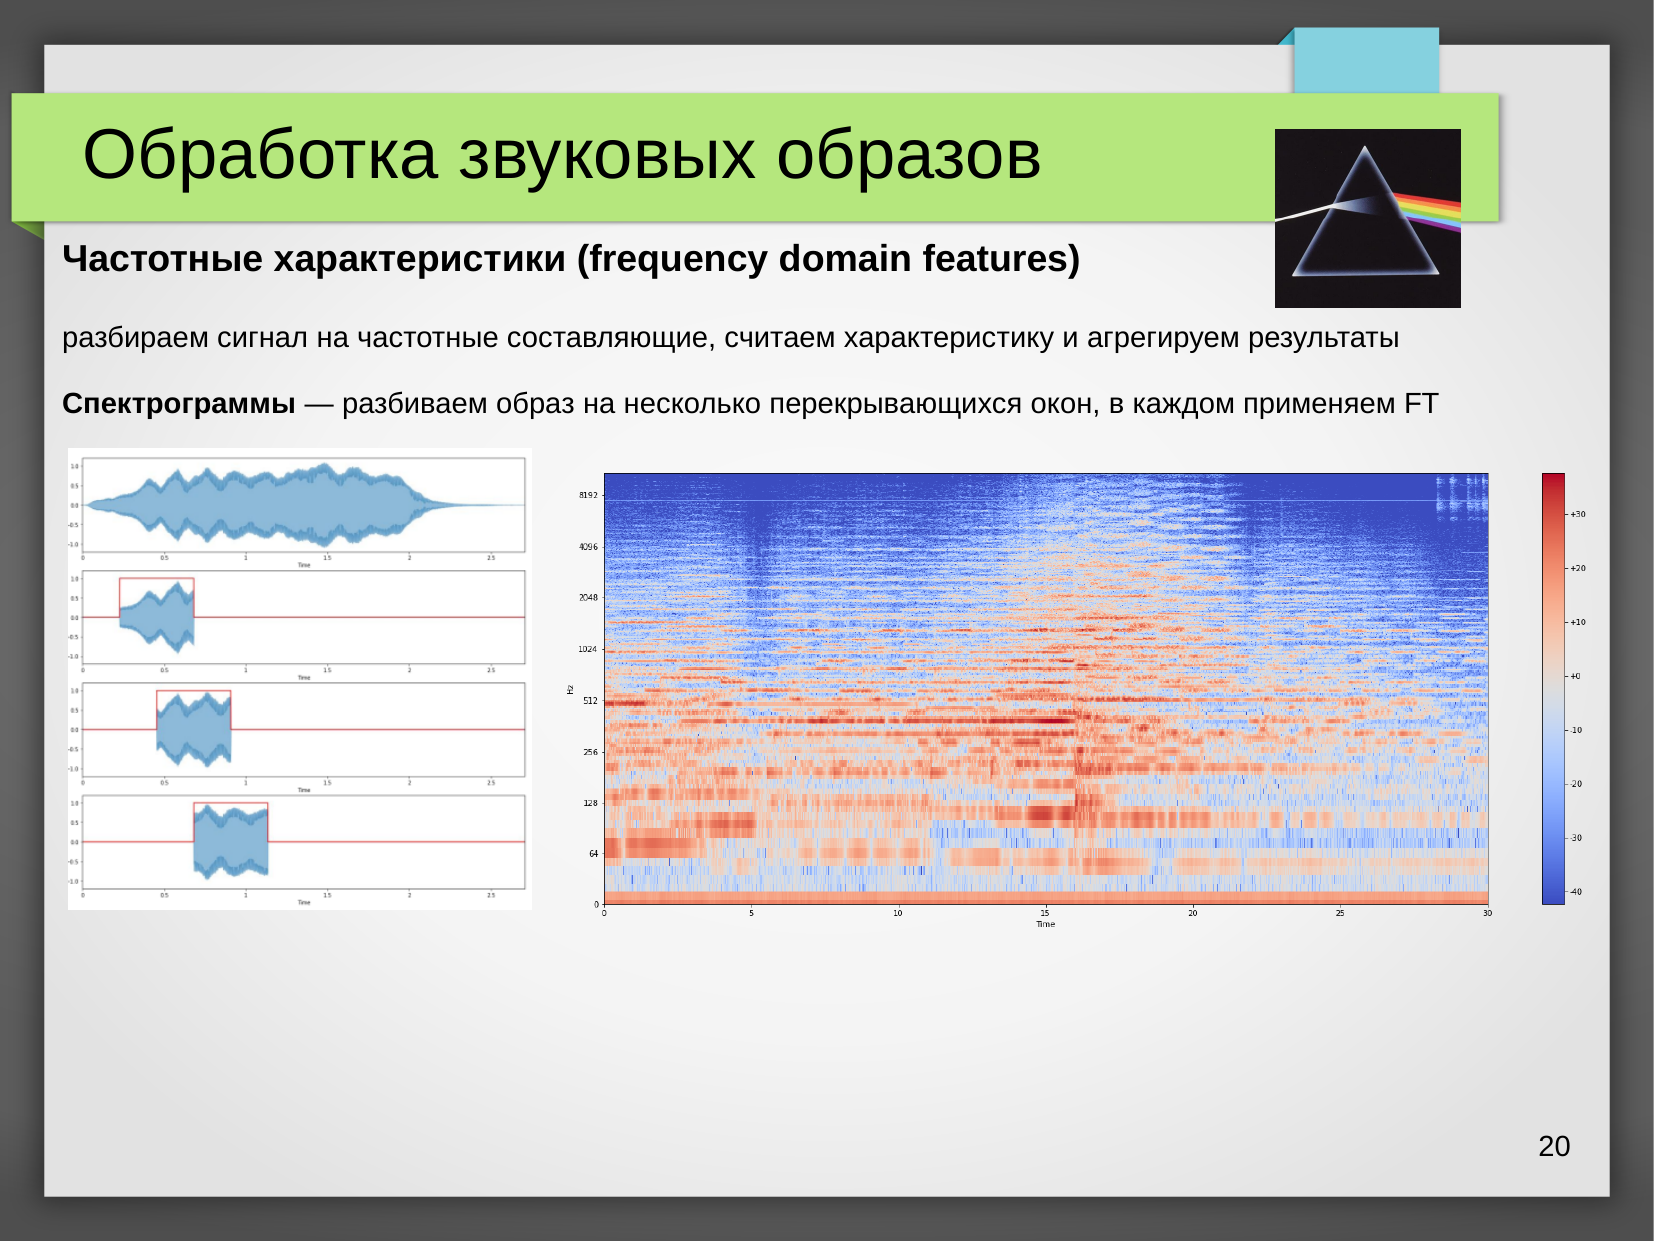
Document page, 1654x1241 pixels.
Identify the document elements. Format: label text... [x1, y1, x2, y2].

picture [0, 0, 1654, 1241]
text_box Частотные характеристики (frequency domain features) разбираем сигнал на частотные составляющие, считаем характеристику и агрегируем результаты Спектрограммы — разбиваем образ на несколько перекрывающихся окон, в каждом применяем FT [62, 237, 1512, 420]
title Обработка звуковых образов [82, 114, 1406, 194]
